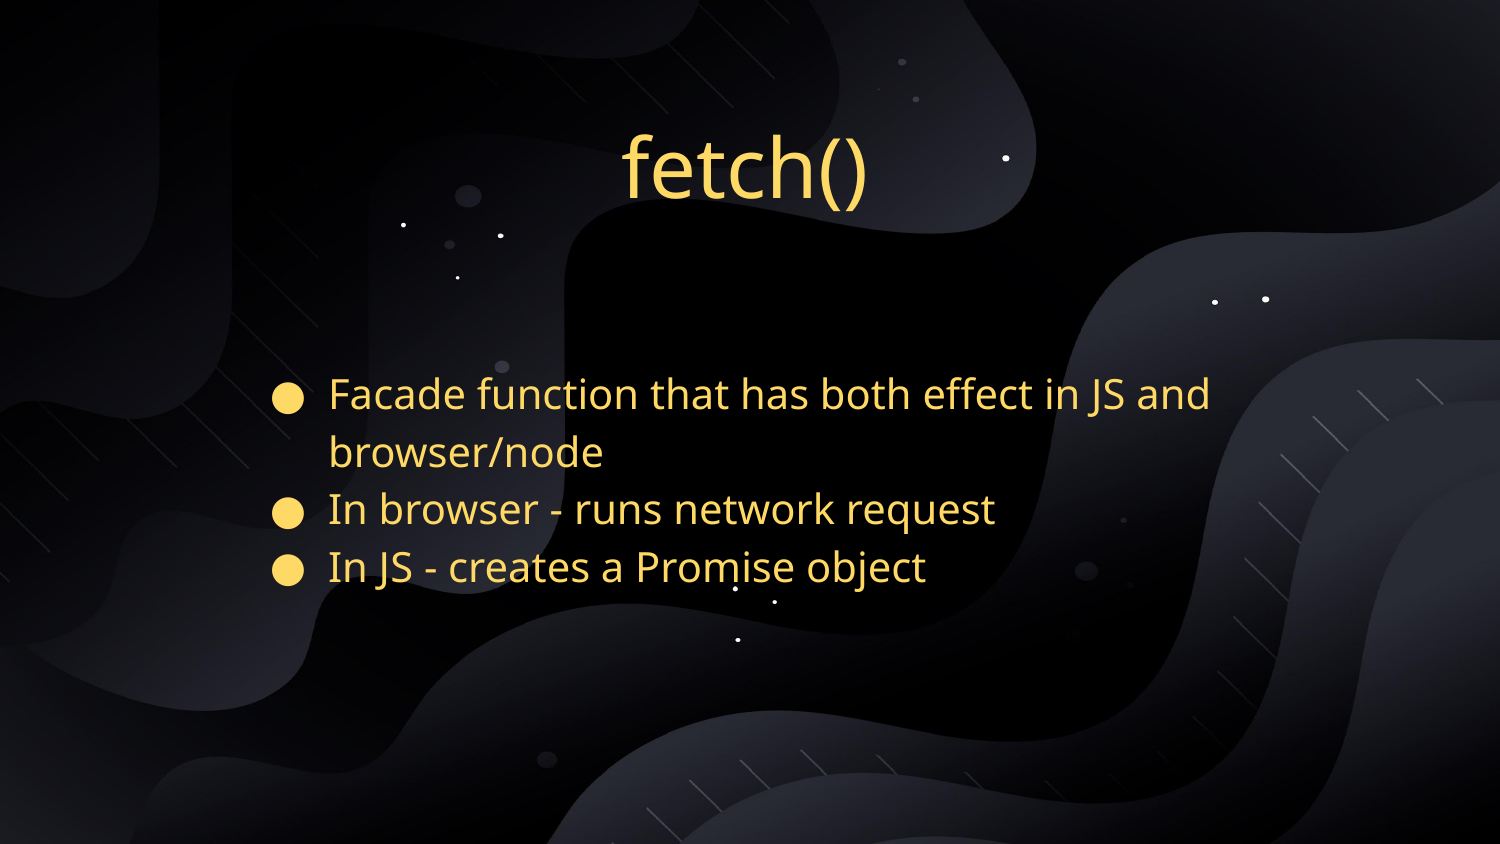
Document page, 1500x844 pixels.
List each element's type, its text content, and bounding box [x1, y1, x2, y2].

list Facade function that has both effect in JS and browser/node In browser - runs network request In JS - creates a Promise object [245, 356, 1270, 631]
picture [0, 0, 1500, 844]
title fetch() [344, 62, 1145, 268]
